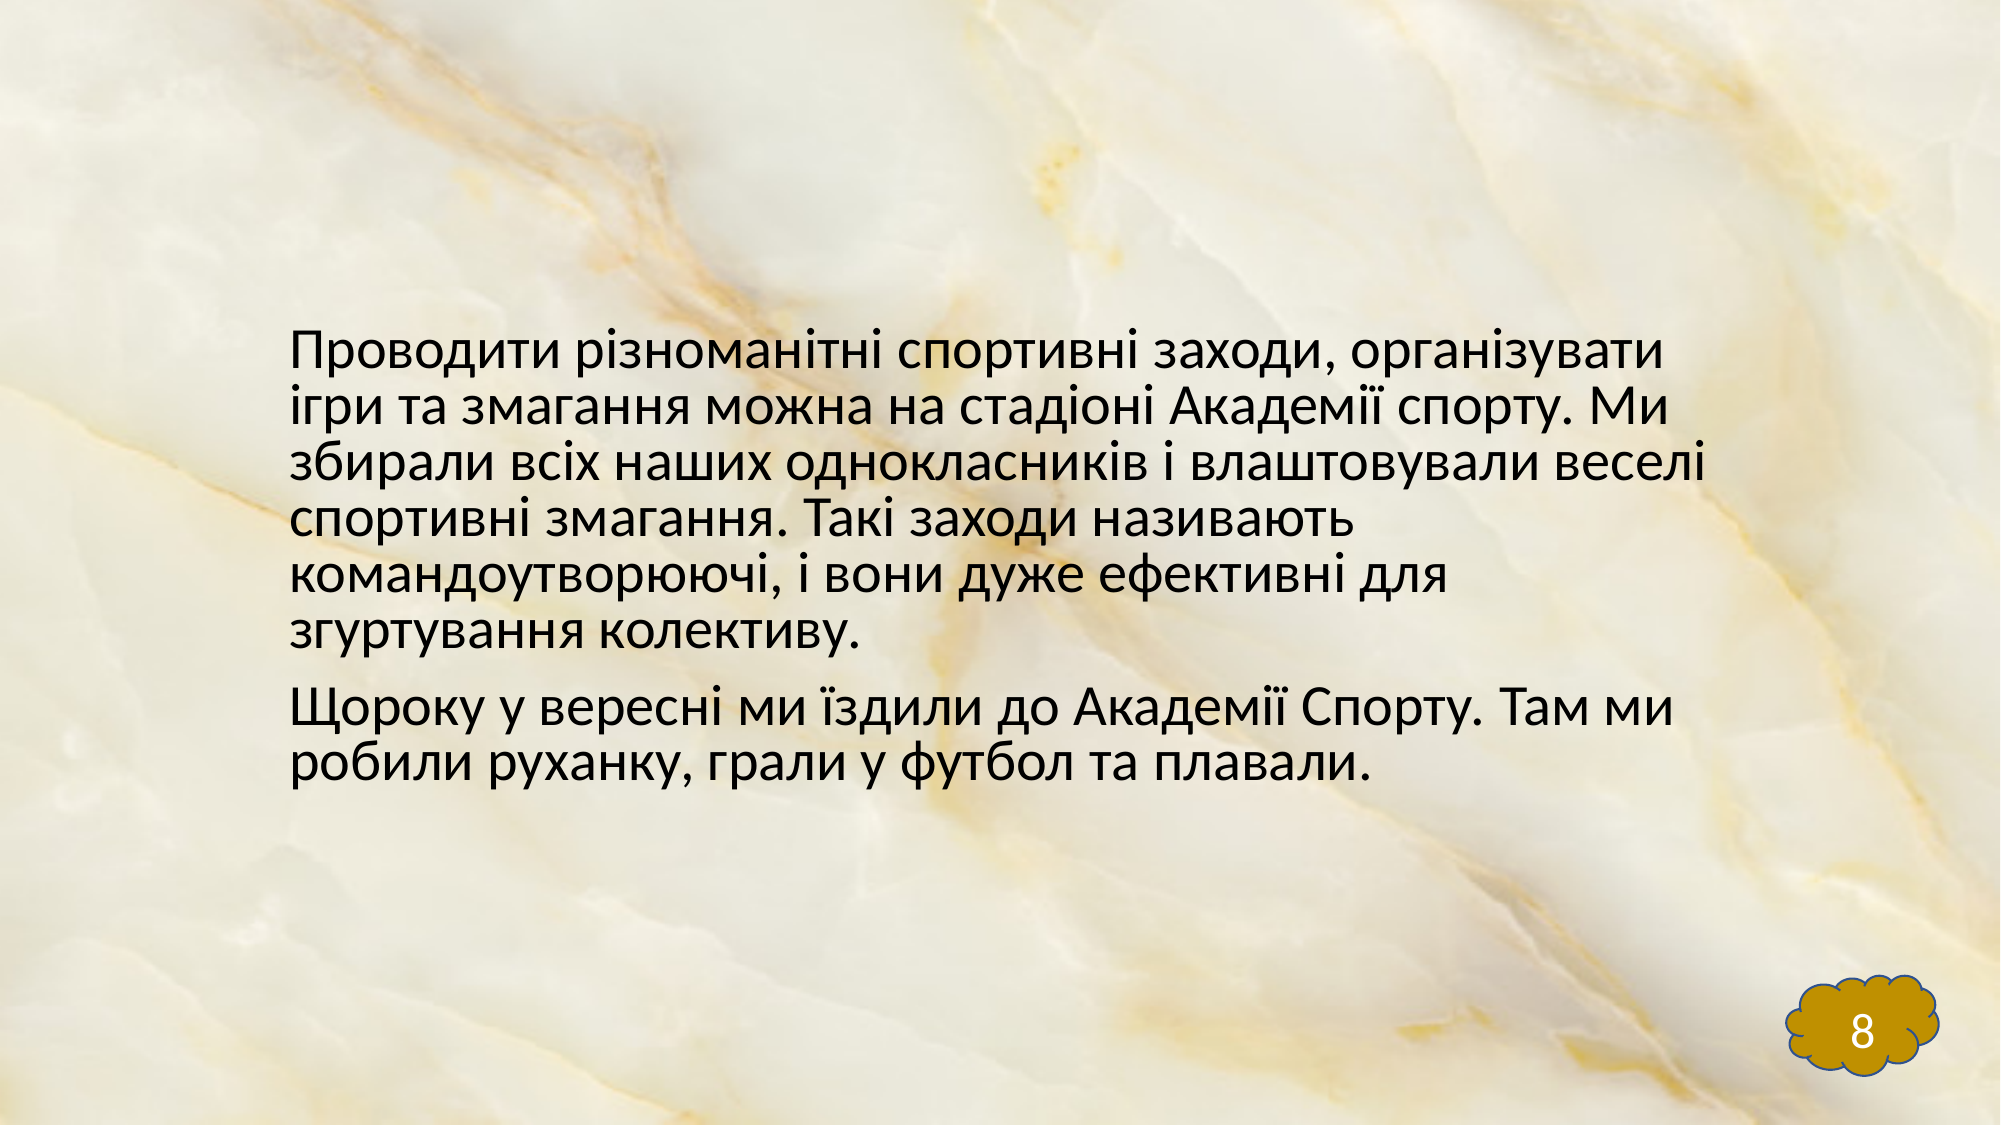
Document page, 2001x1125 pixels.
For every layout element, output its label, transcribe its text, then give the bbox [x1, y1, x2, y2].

text_box 8 [1786, 975, 1939, 1076]
list Проводити різноманітні спортивні заходи, організувати ігри та змагання можна на стадіоні Академії спорту. Ми збирали всіх наших однокласників і влаштовували веселі спортивні змагання. Такі заходи називають командоутворюючі, і вони дуже ефективні для згуртування колективу. Щороку у вересні ми їздили до Академії Спорту. Там ми робили руханку, грали у футбол та плавали. [274, 316, 1726, 809]
